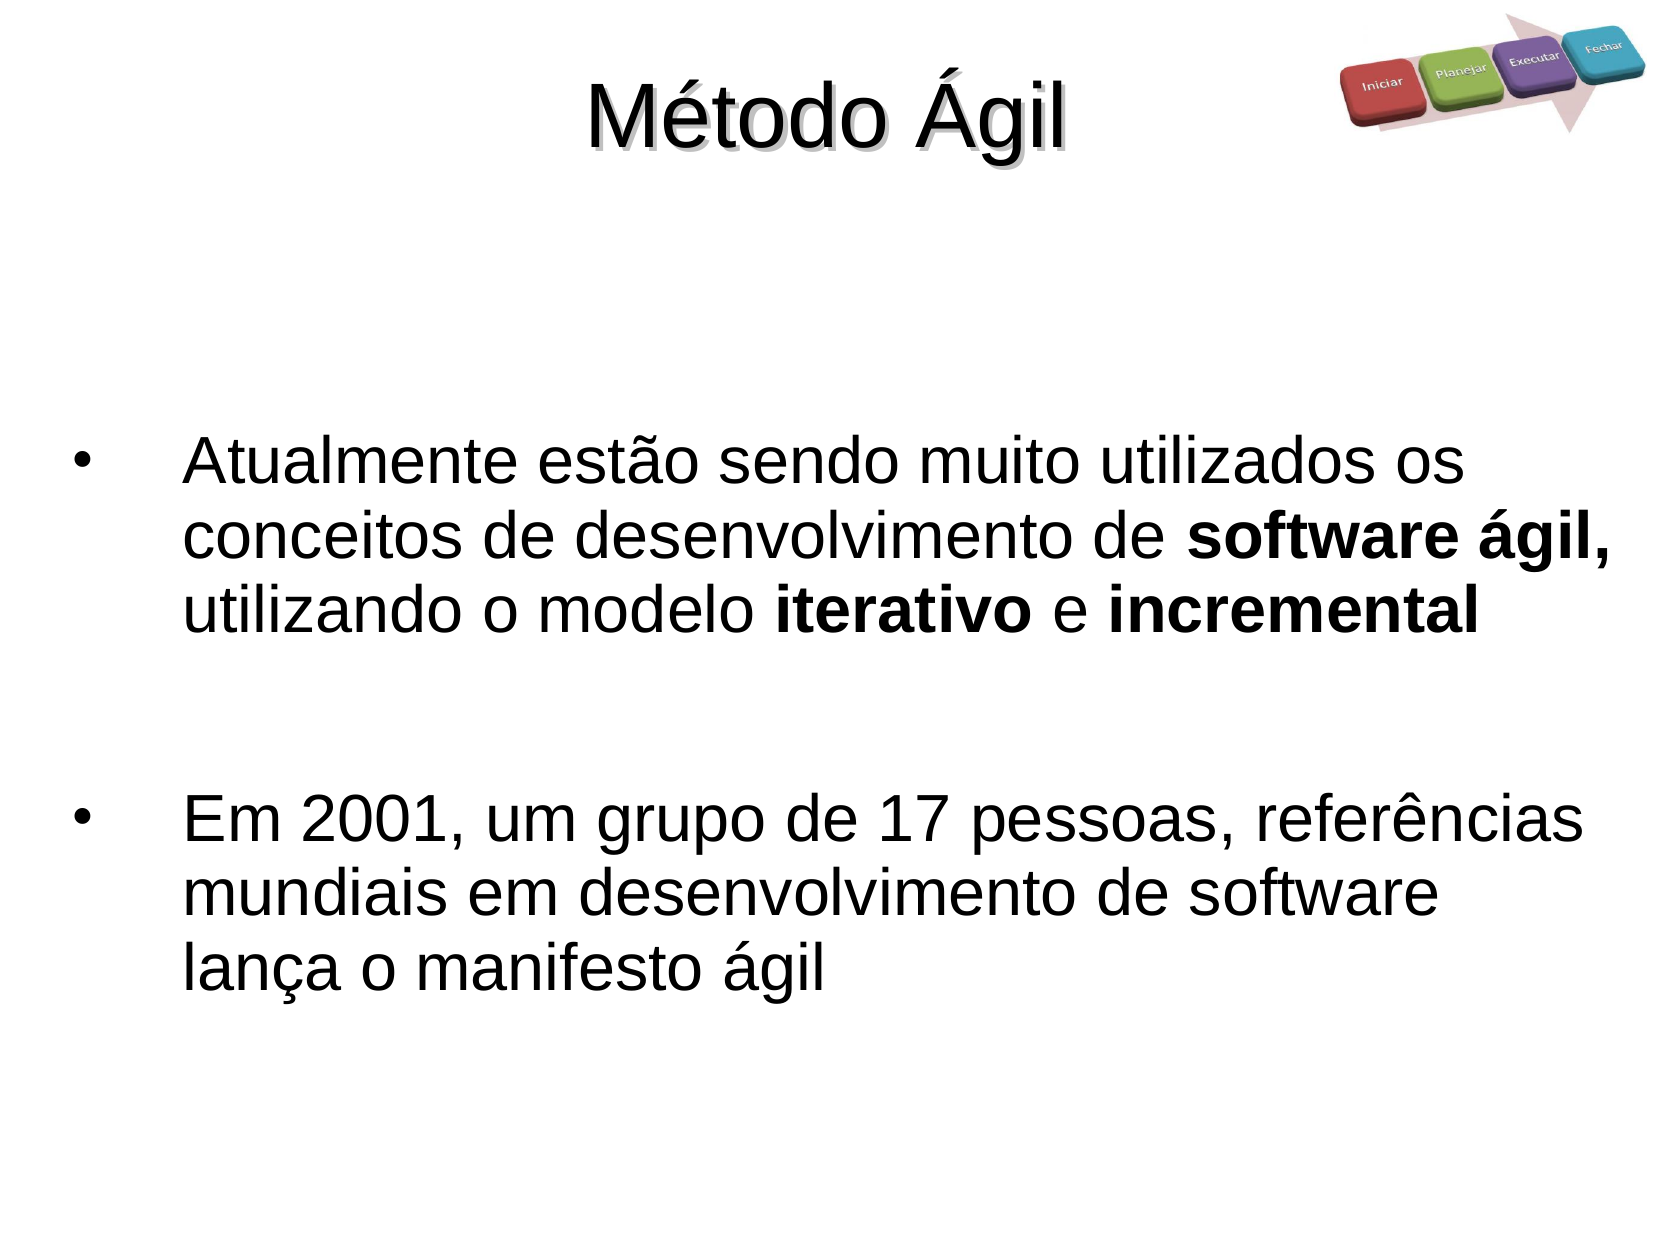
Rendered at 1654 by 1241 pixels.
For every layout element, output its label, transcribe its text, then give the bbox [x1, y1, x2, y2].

text_box Atualmente estão sendo muito utilizados os conceitos de desenvolvimento de software ágil, utilizando o modelo iterativo e incremental Em 2001, um grupo de 17 pessoas, referências mundiais em desenvolvimento de software lança o manifesto ágil [70, 253, 1619, 1176]
chart [1334, 13, 1647, 136]
title Método Ágil [82, 17, 1571, 210]
